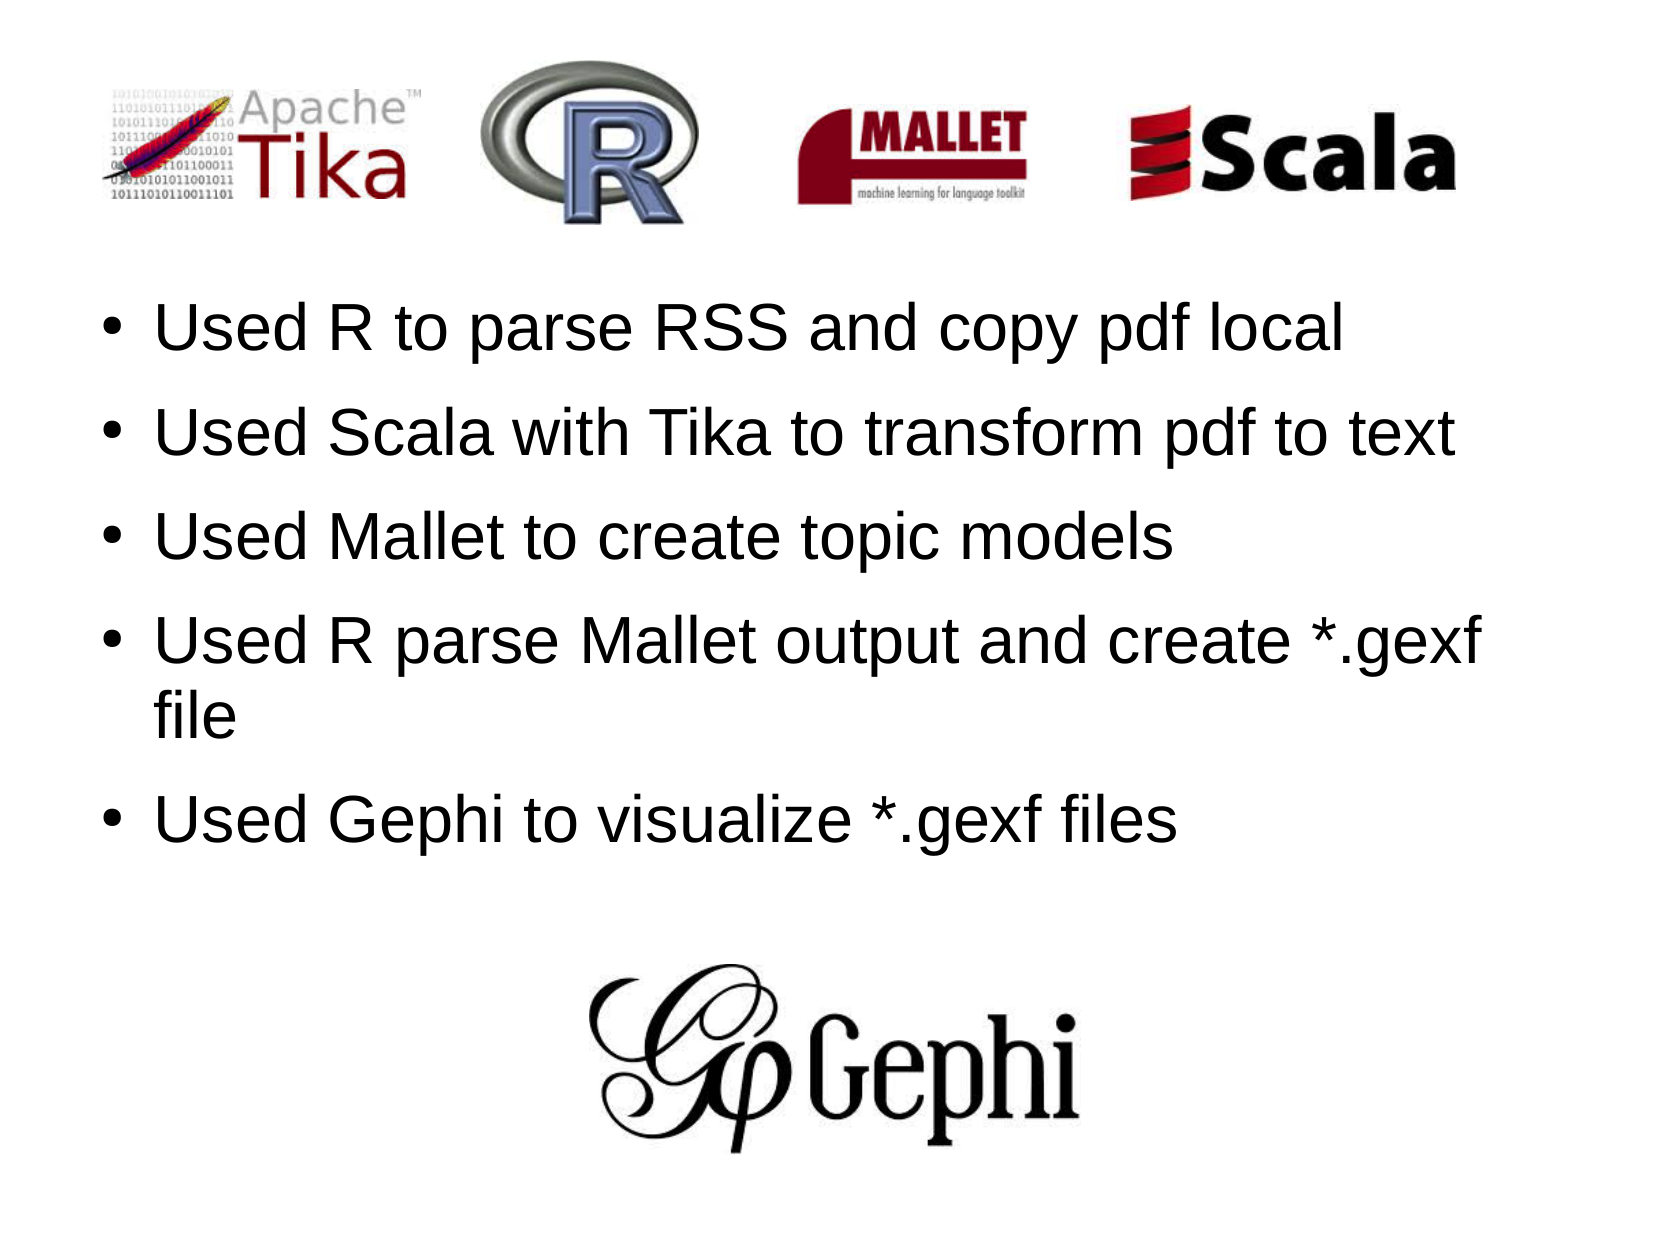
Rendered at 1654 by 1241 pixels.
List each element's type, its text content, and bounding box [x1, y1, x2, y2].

picture [589, 964, 1081, 1156]
list Used R to parse RSS and copy pdf local Used Scala with Tika to transform pdf to text Used Mallet to create topic models Used R parse Mallet output and create *.gexf file Used Gephi to visualize *.gexf files [82, 290, 1571, 1010]
picture [480, 60, 699, 226]
picture [1116, 104, 1456, 201]
picture [102, 89, 421, 200]
picture [795, 104, 1030, 209]
